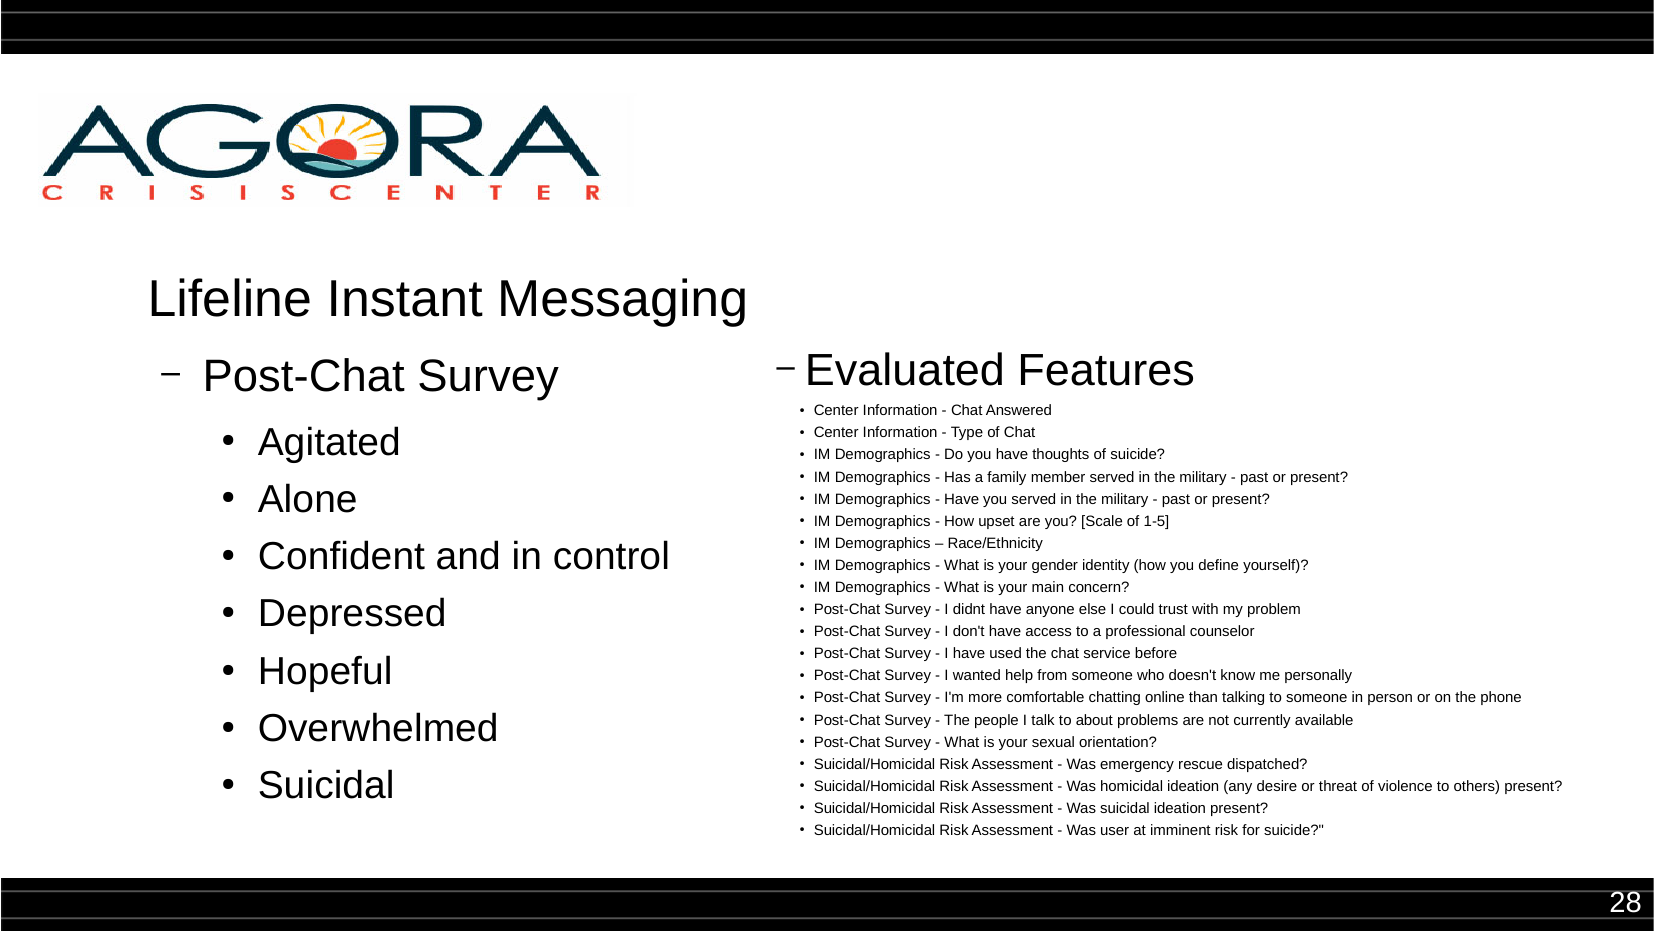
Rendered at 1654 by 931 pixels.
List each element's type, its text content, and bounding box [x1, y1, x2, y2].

picture [1, 0, 1654, 54]
list Lifeline Instant Messaging Post-Chat Survey Agitated Alone Confident and in control Depressed Hopeful Overwhelmed Suicidal [92, 269, 1353, 810]
picture [1, 878, 1654, 931]
list Evaluated Features Center Information - Chat Answered Center Information - Type of Chat IM Demographics - Do you have thoughts of suicide? IM Demographics - Has a family member served in the military - past or present? IM Demographics - Have you served in the military - past or present? IM Demographics - How upset are you? [Scale of 1-5] IM Demographics – Race/Ethnicity IM Demographics - What is your gender identity (how you define yourself)? IM Demographics - What is your main concern? Post-Chat Survey - I didnt have anyone else I could trust with my problem Post-Chat Survey - I don't have access to a professional counselor Post-Chat Survey - I have used the chat service before Post-Chat Survey - I wanted help from someone who doesn't know me personally Post-Chat Survey - I'm more comfortable chatting online than talking to someone in person or on the phone Post-Chat Survey - The people I talk to about problems are not currently available Post-Chat Survey - What is your sexual orientation? Suicidal/Homicidal Risk Assessment - Was emergency rescue dispatched? Suicidal/Homicidal Risk Assessment - Was homicidal ideation (any desire or threat of violence to others) present? Suicidal/Homicidal Risk Assessment - Was suicidal ideation present? Suicidal/Homicidal Risk Assessment - Was user at imminent risk for suicide?" [750, 345, 1606, 841]
picture [0, 60, 676, 235]
